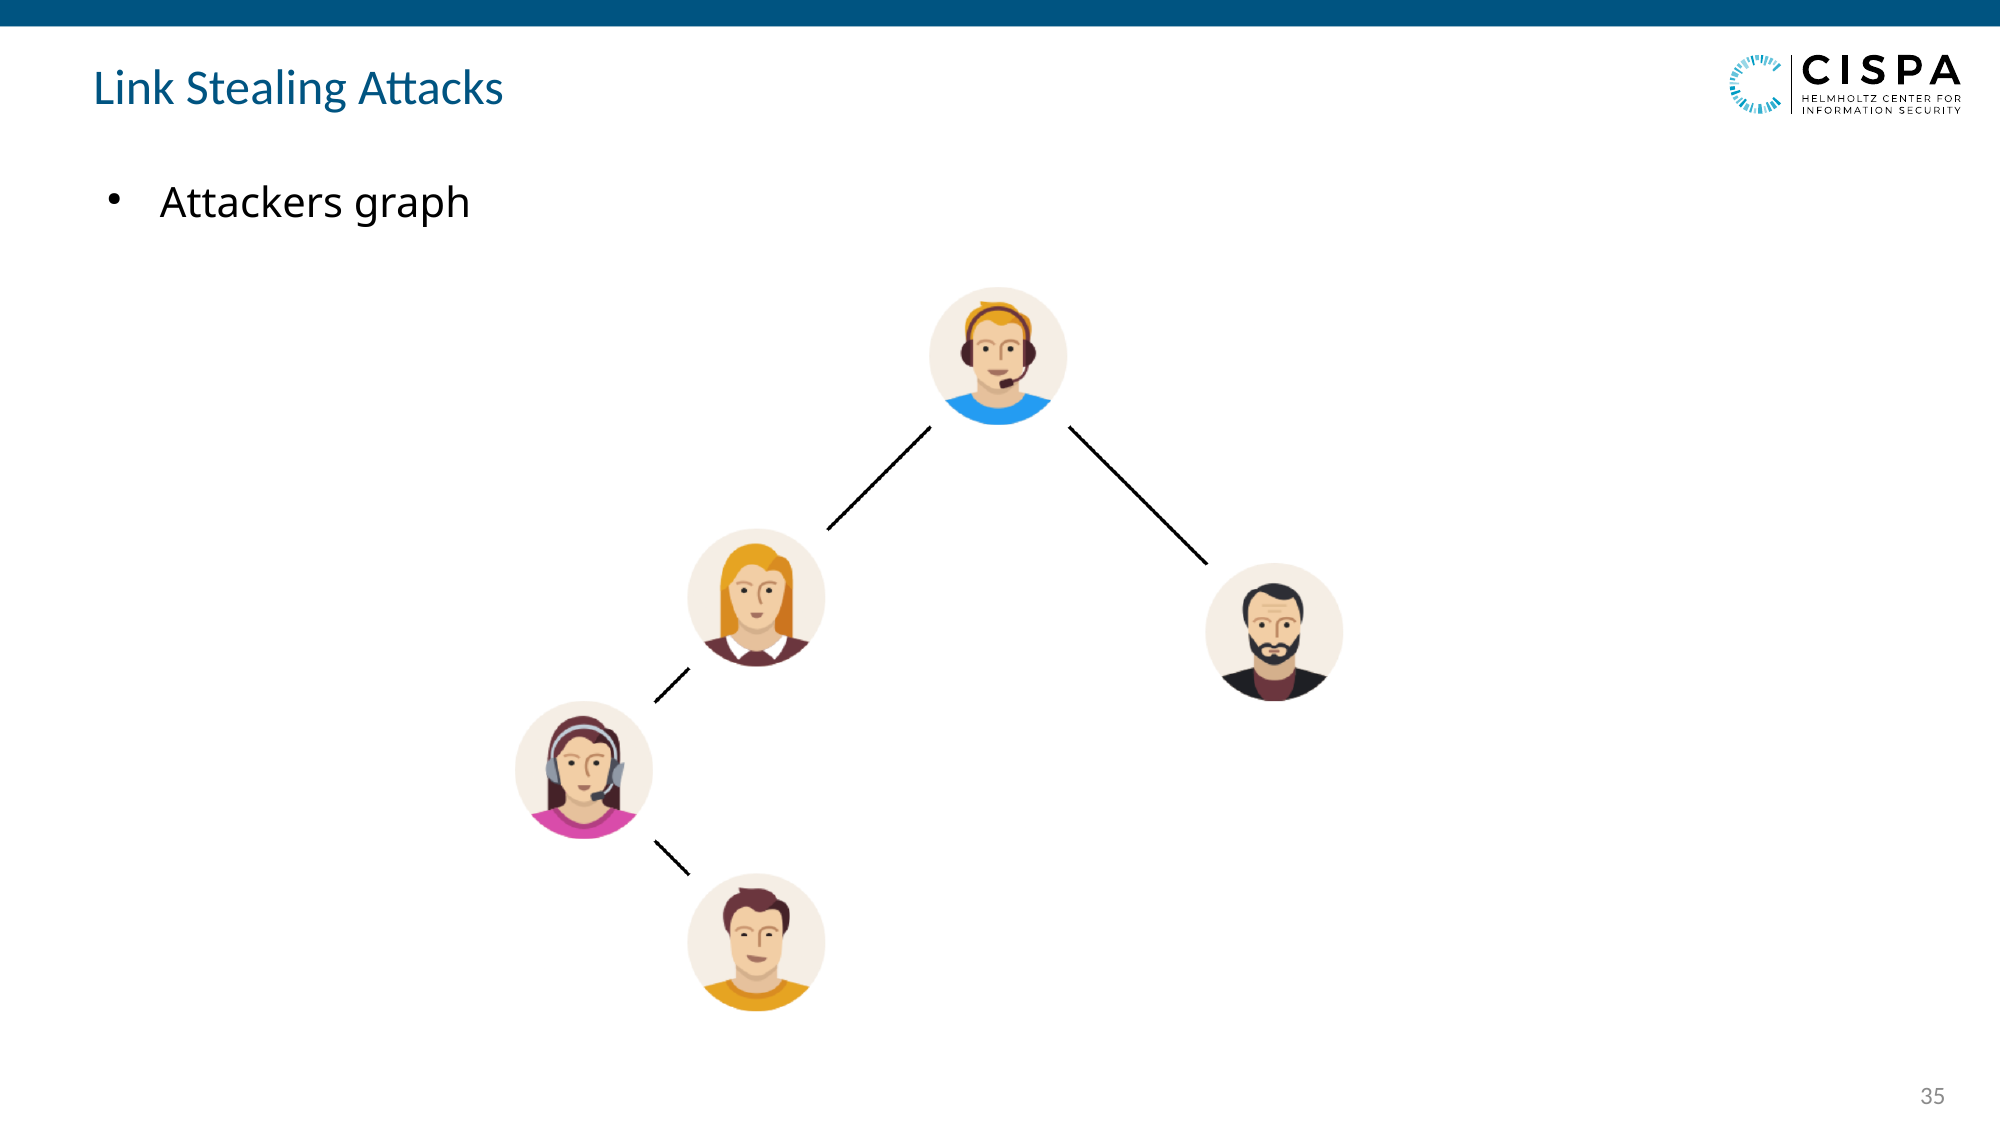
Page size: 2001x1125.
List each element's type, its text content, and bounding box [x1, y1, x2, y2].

title Link Stealing Attacks [78, 38, 1699, 131]
picture [480, 252, 1381, 1050]
slide_number <number> [1870, 1065, 1961, 1125]
list Attackers graph [78, 170, 1922, 1024]
